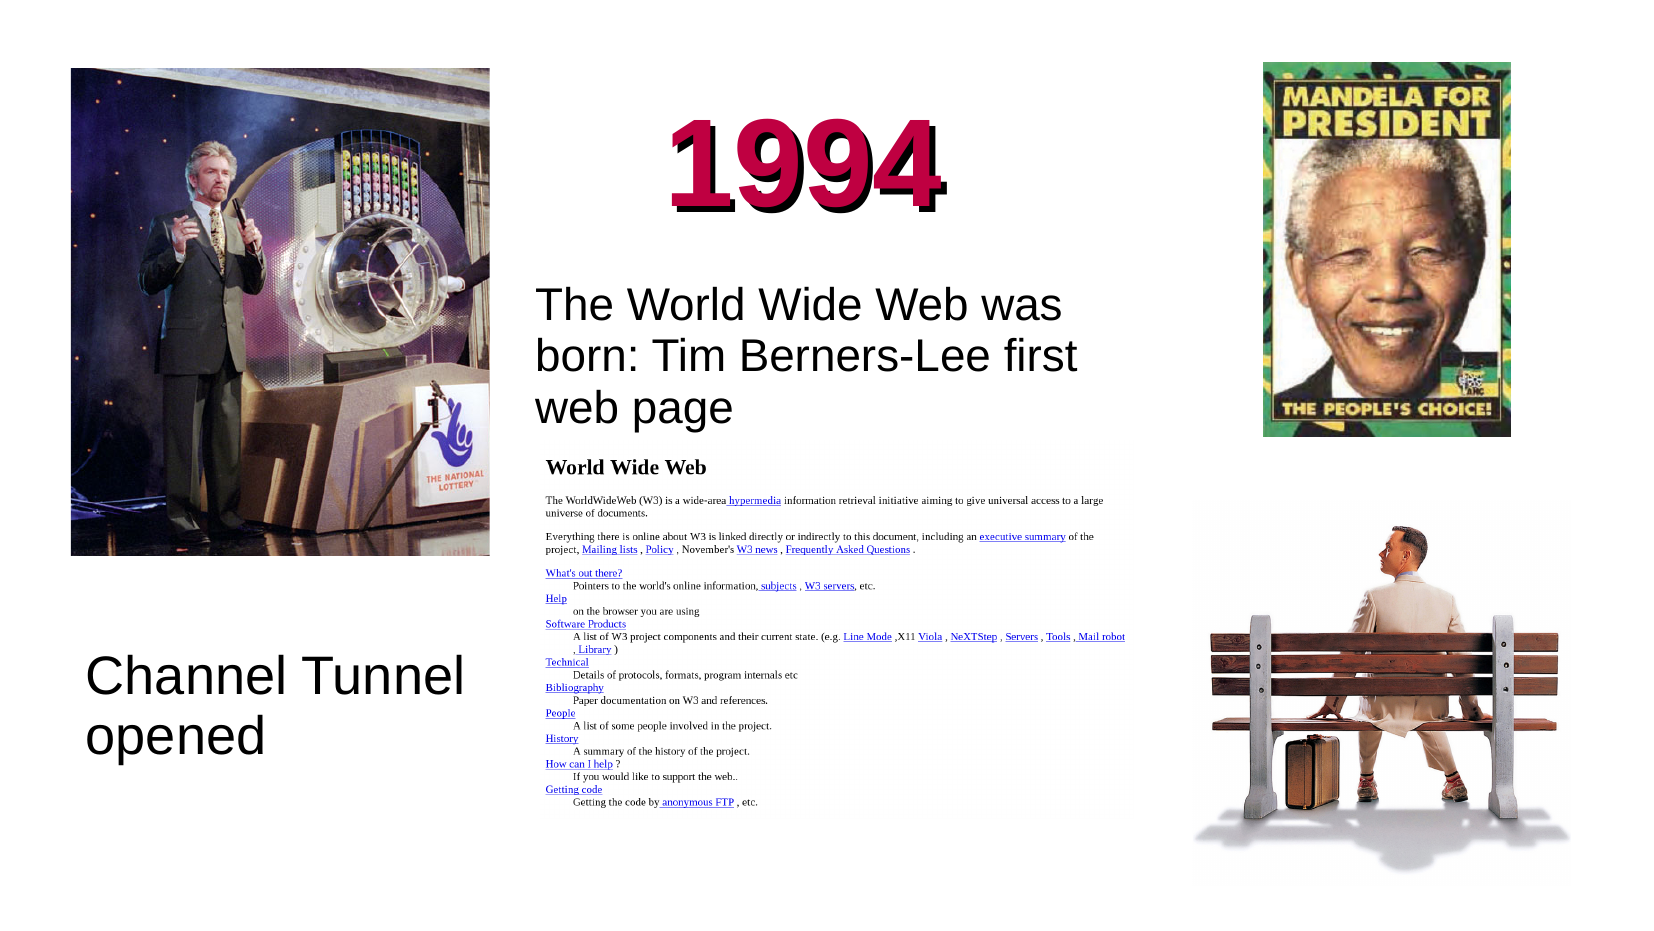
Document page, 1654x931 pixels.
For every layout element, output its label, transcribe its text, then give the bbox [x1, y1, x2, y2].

text_box 1994 [649, 86, 993, 271]
text_box Channel Tunnel opened [70, 637, 497, 780]
picture [540, 440, 1134, 819]
text_box The World Wide Web was born: Tim Berners-Lee first web page [520, 271, 1170, 441]
picture [1192, 500, 1571, 886]
picture [1263, 62, 1512, 438]
picture [70, 68, 490, 556]
